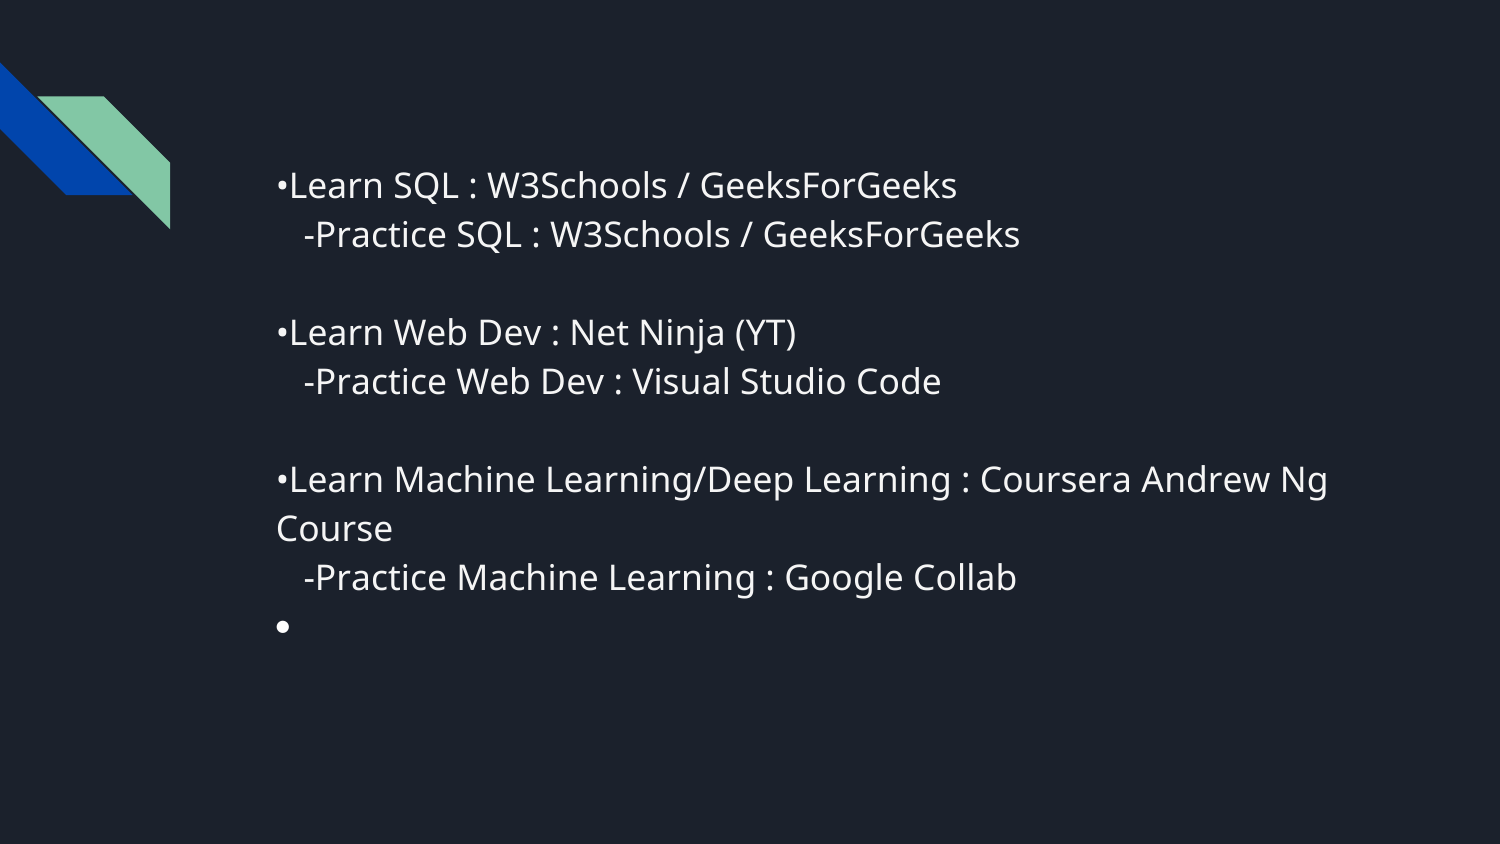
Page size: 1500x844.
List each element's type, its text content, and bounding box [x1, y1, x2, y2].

list •Learn SQL : W3Schools / GeeksForGeeks -Practice SQL : W3Schools / GeeksForGeeks •Learn Web Dev : Net Ninja (YT) -Practice Web Dev : Visual Studio Code •Learn Machine Learning/Deep Learning : Coursera Andrew Ng Course -Practice Machine Learning : Google Collab [212, 141, 1368, 735]
